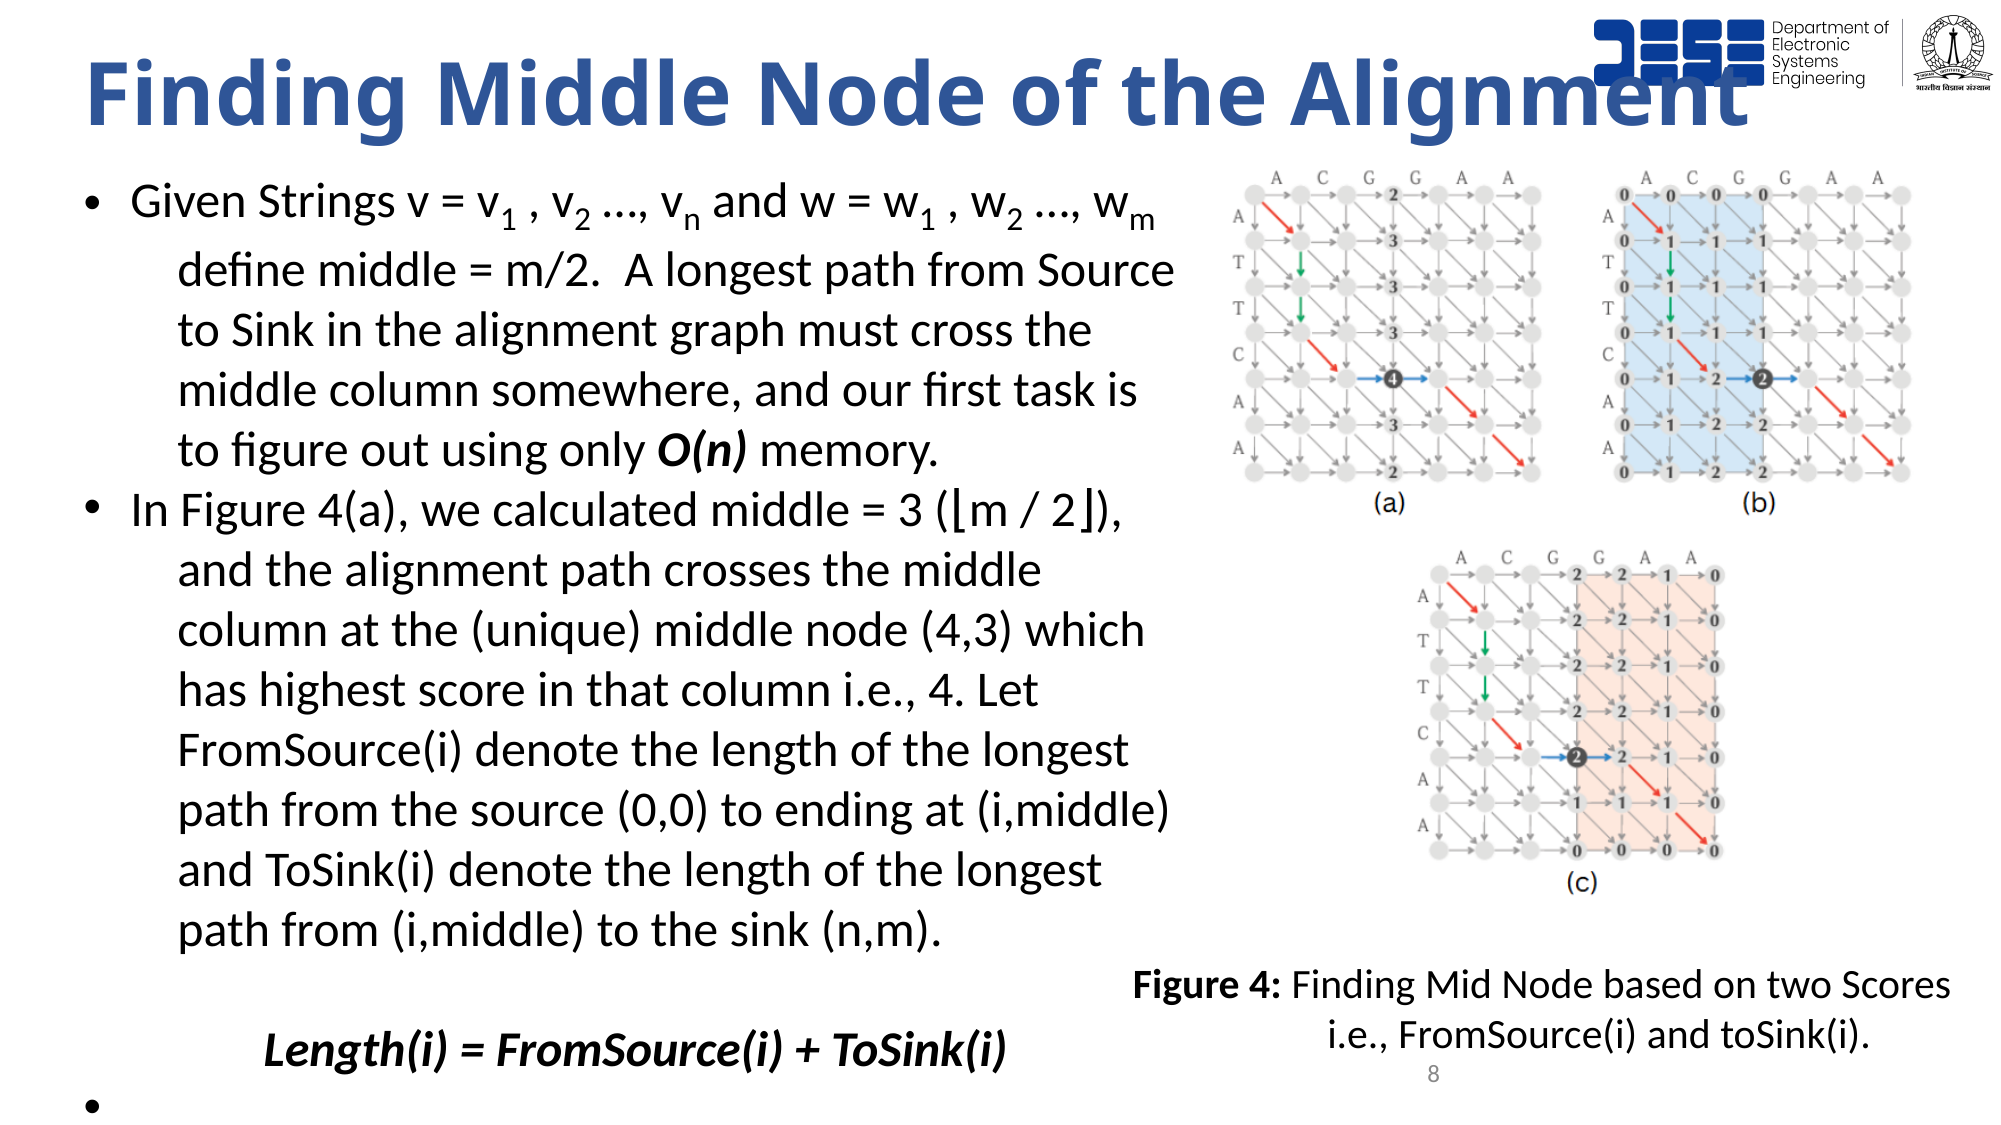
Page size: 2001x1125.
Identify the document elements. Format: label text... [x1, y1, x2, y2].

text_box Figure 4: Finding Mid Node based on two Scores i.e., FromSource(i) and toSink(i). [1114, 949, 1980, 1066]
text_box Given Strings v = v1 , v2 …, vn and w = w1 , w2 …, wm define middle = m/2. A longest path from Source to Sink in the alignment graph must cross the middle column somewhere, and our first task is to figure out using only O(n) memory. In Figure 4(a), we calculated middle = 3 (⌊m / 2⌋), and the alignment path crosses the middle column at the (unique) middle node (4,3) which has highest score in that column i.e., 4. Let FromSource(i) denote the length of the longest path from the source (0,0) to ending at (i,middle) and ToSink(i) denote the length of the longest path from (i,middle) to the sink (n,m). Length(i) = FromSource(i) + ToSink(i) [68, 159, 1197, 1125]
text_box [1412, 1066, 1863, 1103]
picture [1196, 160, 1954, 902]
title Finding Middle Node of the Alignment [68, 0, 1788, 160]
